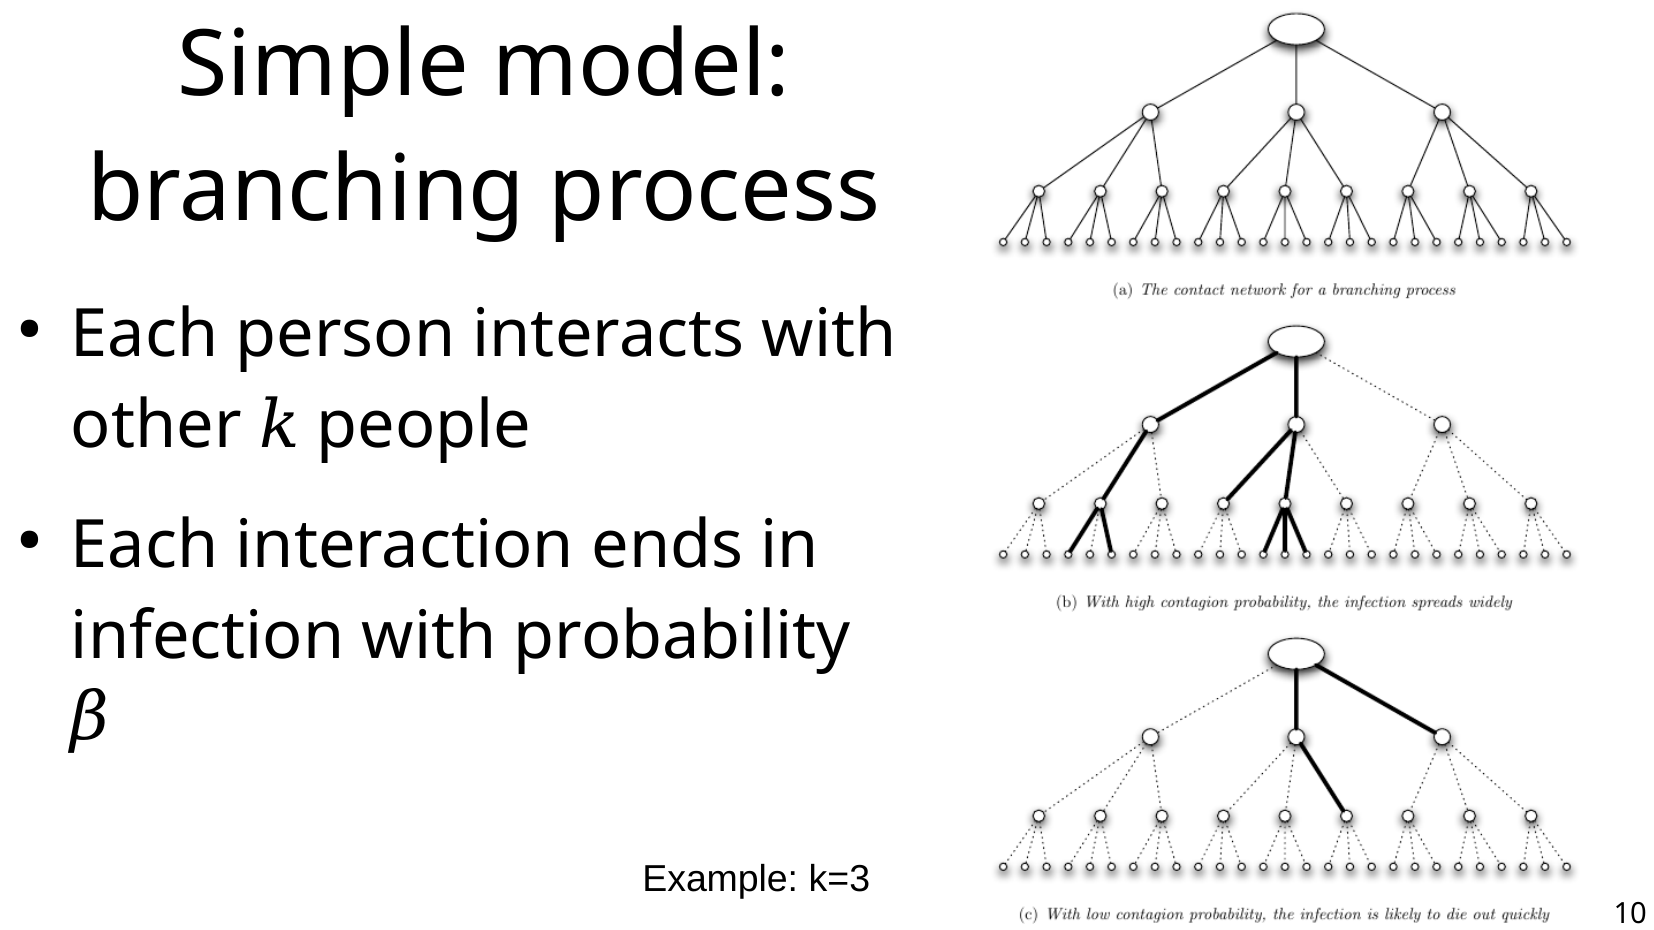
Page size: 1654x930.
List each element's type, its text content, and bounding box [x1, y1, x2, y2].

title Simple model: branching process [0, 4, 969, 241]
text_box Example: k=3 [390, 849, 886, 907]
picture [974, 1, 1596, 930]
list Each person interacts with other k people Each interaction ends in infection with probability β [0, 284, 901, 930]
